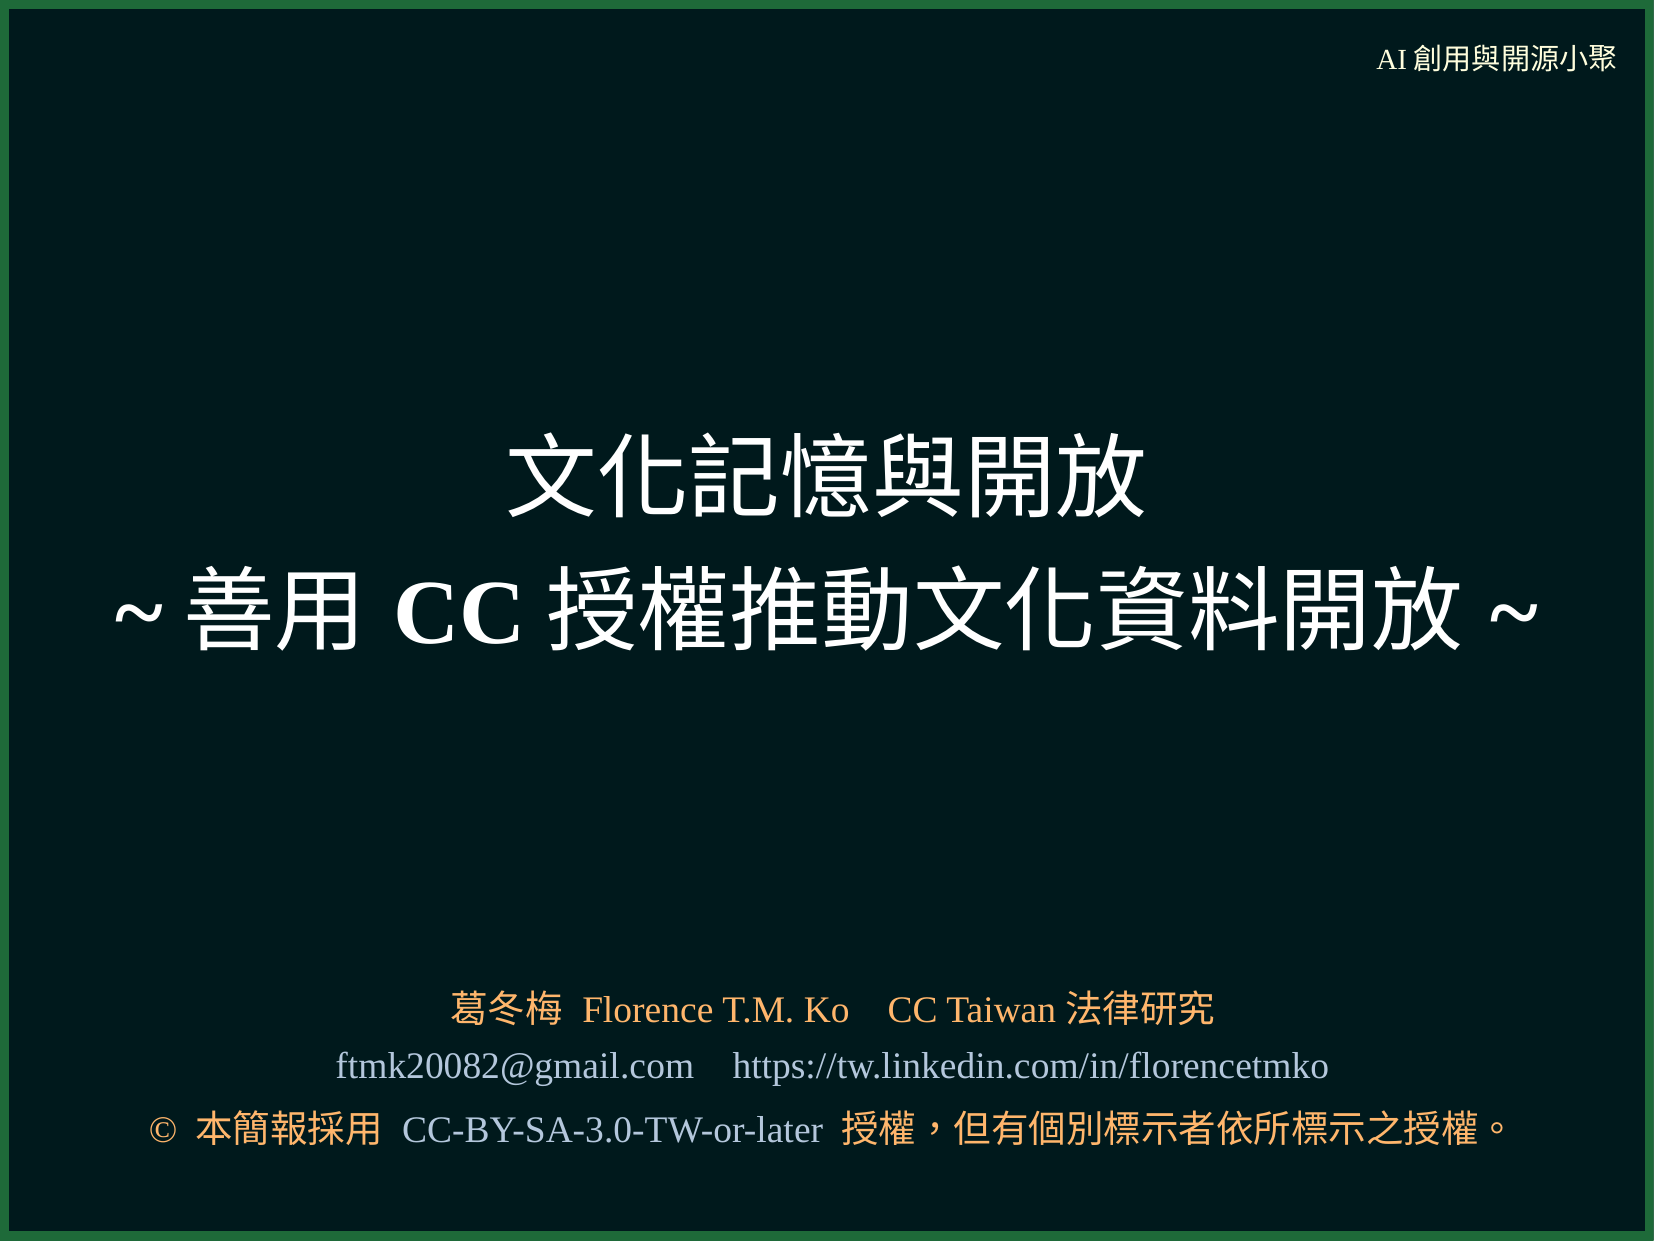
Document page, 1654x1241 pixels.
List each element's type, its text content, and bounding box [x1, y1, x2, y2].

text_box 葛冬梅 Florence T.M. Ko CC Taiwan法律研究 ftmk20082@gmail.com https://tw.linkedin.com/in/florencetmko © 本簡報採用 CC-BY-SA-3.0-TW-or-later 授權，但有個別標示者依所標示之授權。 [47, 979, 1619, 1153]
title 文化記憶與開放 ~善用CC授權推動文化資料開放~ [82, 276, 1571, 798]
